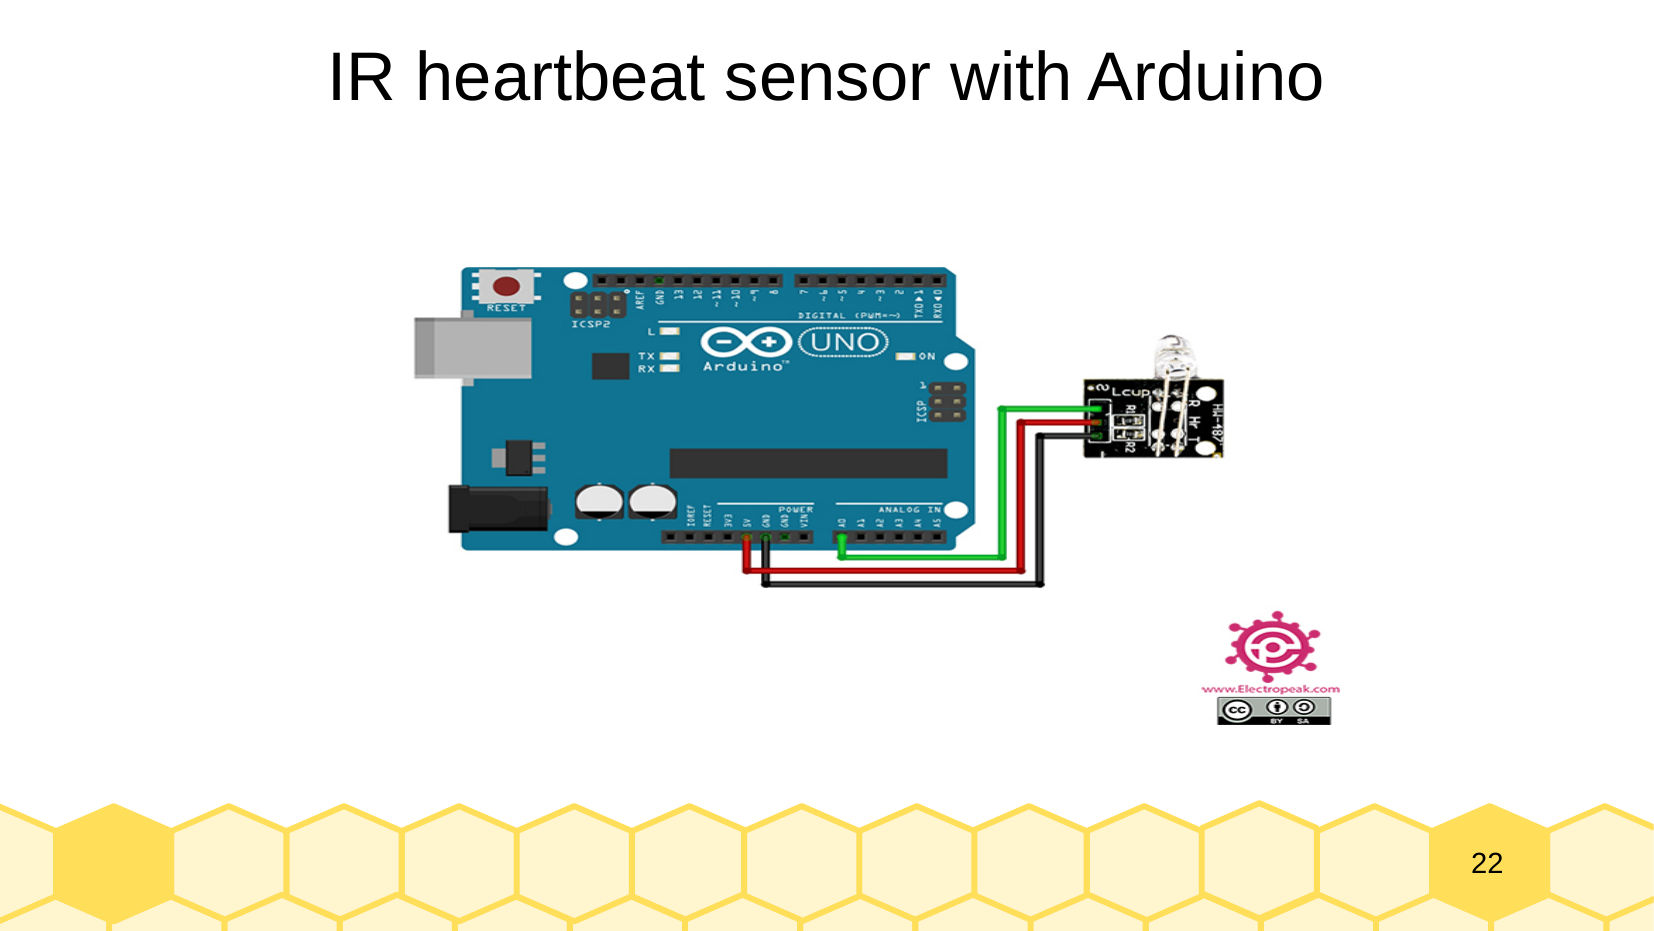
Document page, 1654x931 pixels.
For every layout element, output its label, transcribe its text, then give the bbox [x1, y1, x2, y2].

picture [259, 149, 1388, 751]
title IR heartbeat sensor with Arduino [82, 37, 1571, 193]
